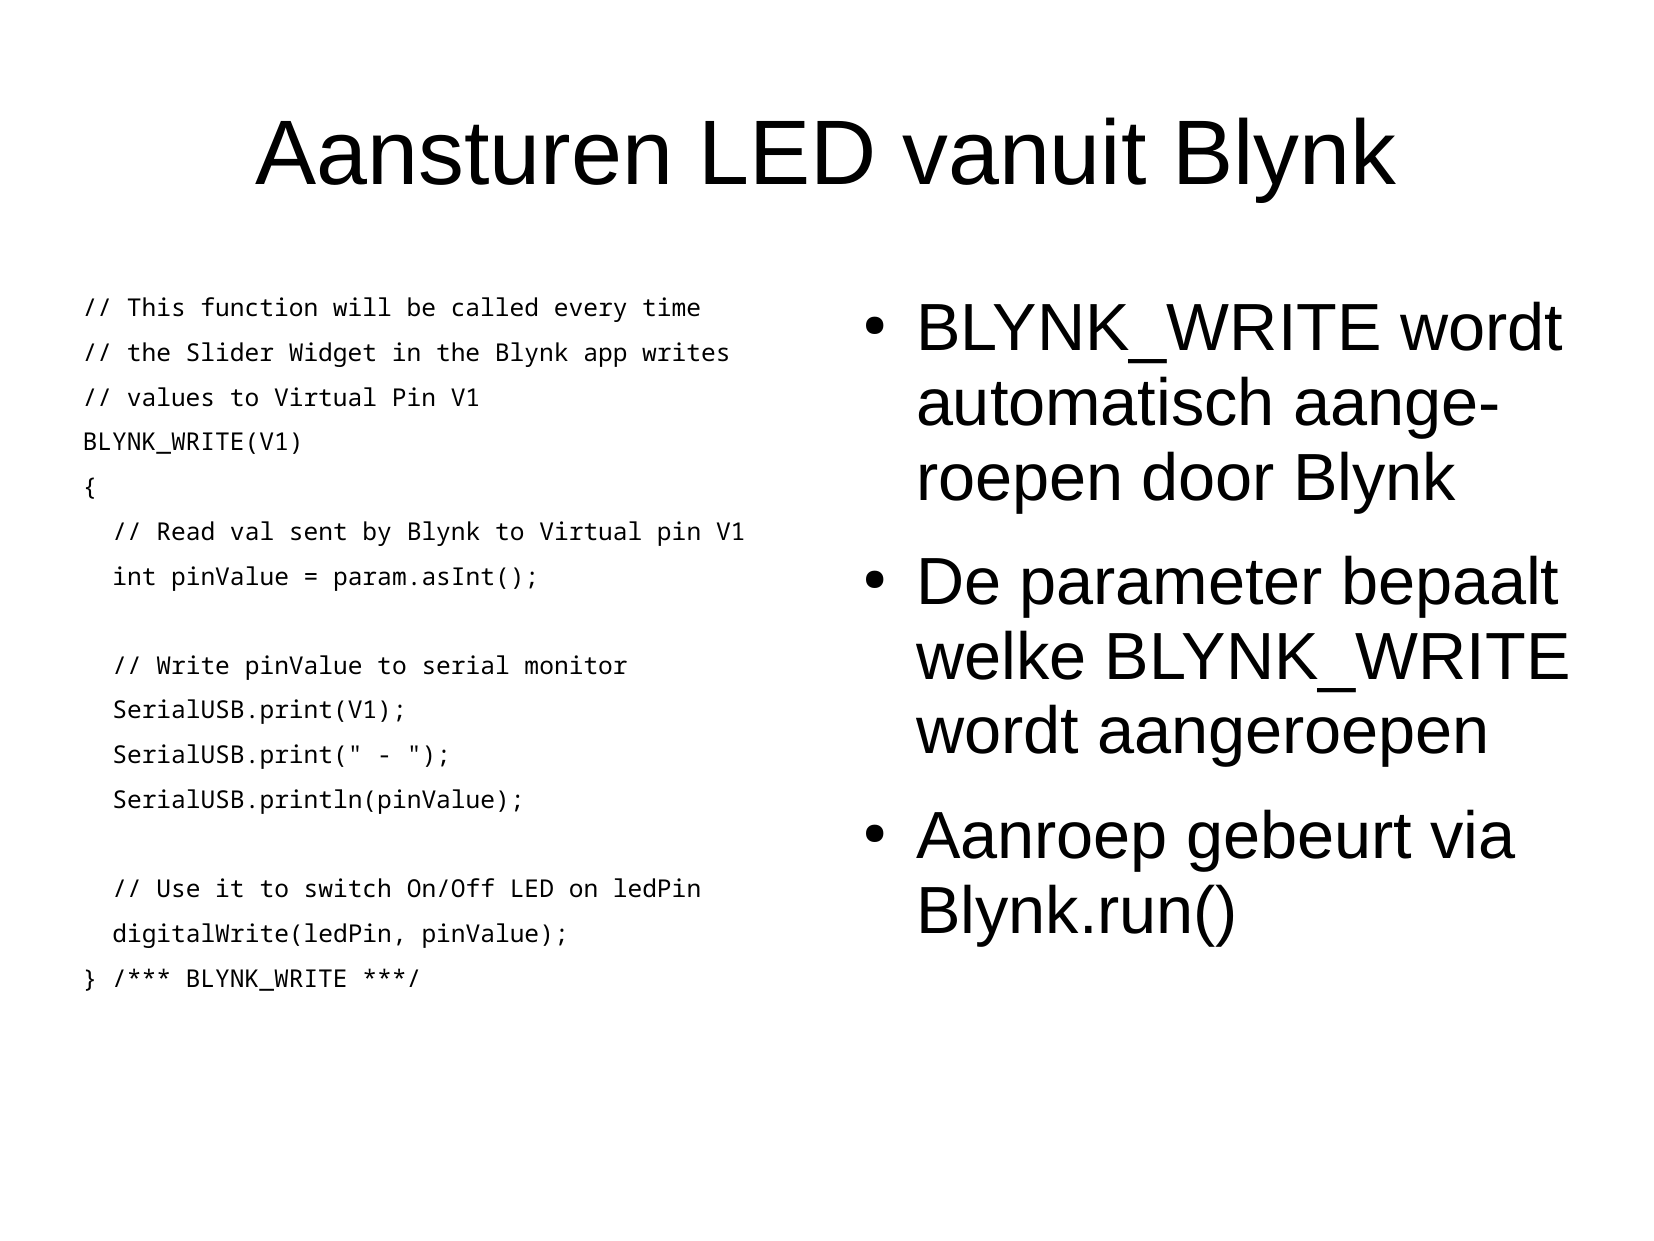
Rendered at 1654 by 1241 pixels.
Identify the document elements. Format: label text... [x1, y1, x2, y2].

list BLYNK_WRITE wordt automatisch aange-roepen door Blynk De parameter bepaalt welke BLYNK_WRITE wordt aangeroepen Aanroep gebeurt via Blynk.run() [845, 290, 1621, 1010]
title Aansturen LED vanuit Blynk [82, 49, 1571, 257]
list // This function will be called every time // the Slider Widget in the Blynk app writes // values to Virtual Pin V1 BLYNK_WRITE(V1) { // Read val sent by Blynk to Virtual pin V1 int pinValue = param.asInt(); // Write pinValue to serial monitor SerialUSB.print(V1); SerialUSB.print(" - "); SerialUSB.println(pinValue); // Use it to switch On/Off LED on ledPin digitalWrite(ledPin, pinValue); } /*** BLYNK_WRITE ***/ [82, 290, 809, 1010]
